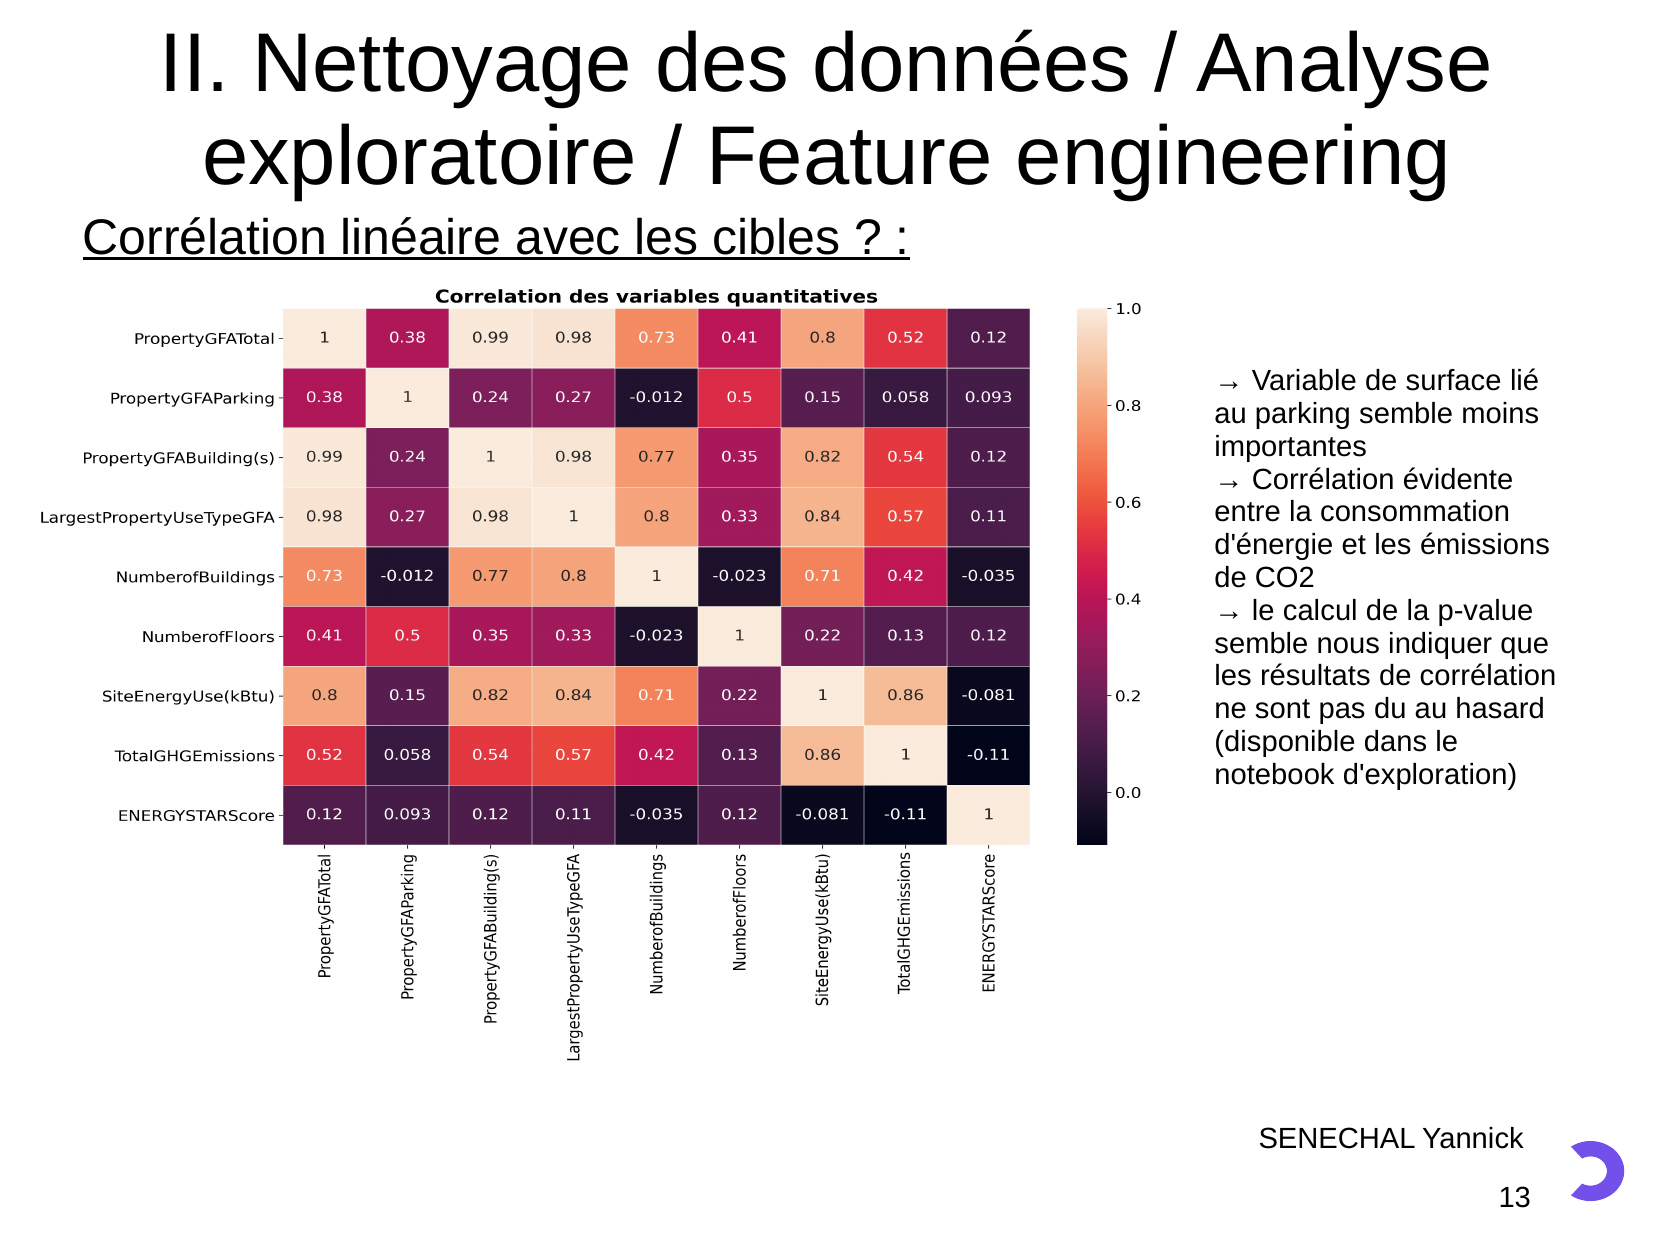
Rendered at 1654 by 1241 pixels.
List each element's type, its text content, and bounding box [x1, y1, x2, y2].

text_box → Variable de surface lié au parking semble moins importantes → Corrélation évidente entre la consommation d'énergie et les émissions de CO2 → le calcul de la p-value semble nous indiquer que les résultats de corrélation ne sont pas du au hasard (disponible dans le notebook d'exploration) [1199, 356, 1583, 798]
picture [1539, 1125, 1642, 1217]
picture [35, 285, 1143, 1063]
list Corrélation linéaire avec les cibles ? : [11, 209, 1500, 1241]
title II. Nettoyage des données / Analyse exploratoire / Feature engineering [82, 5, 1571, 213]
